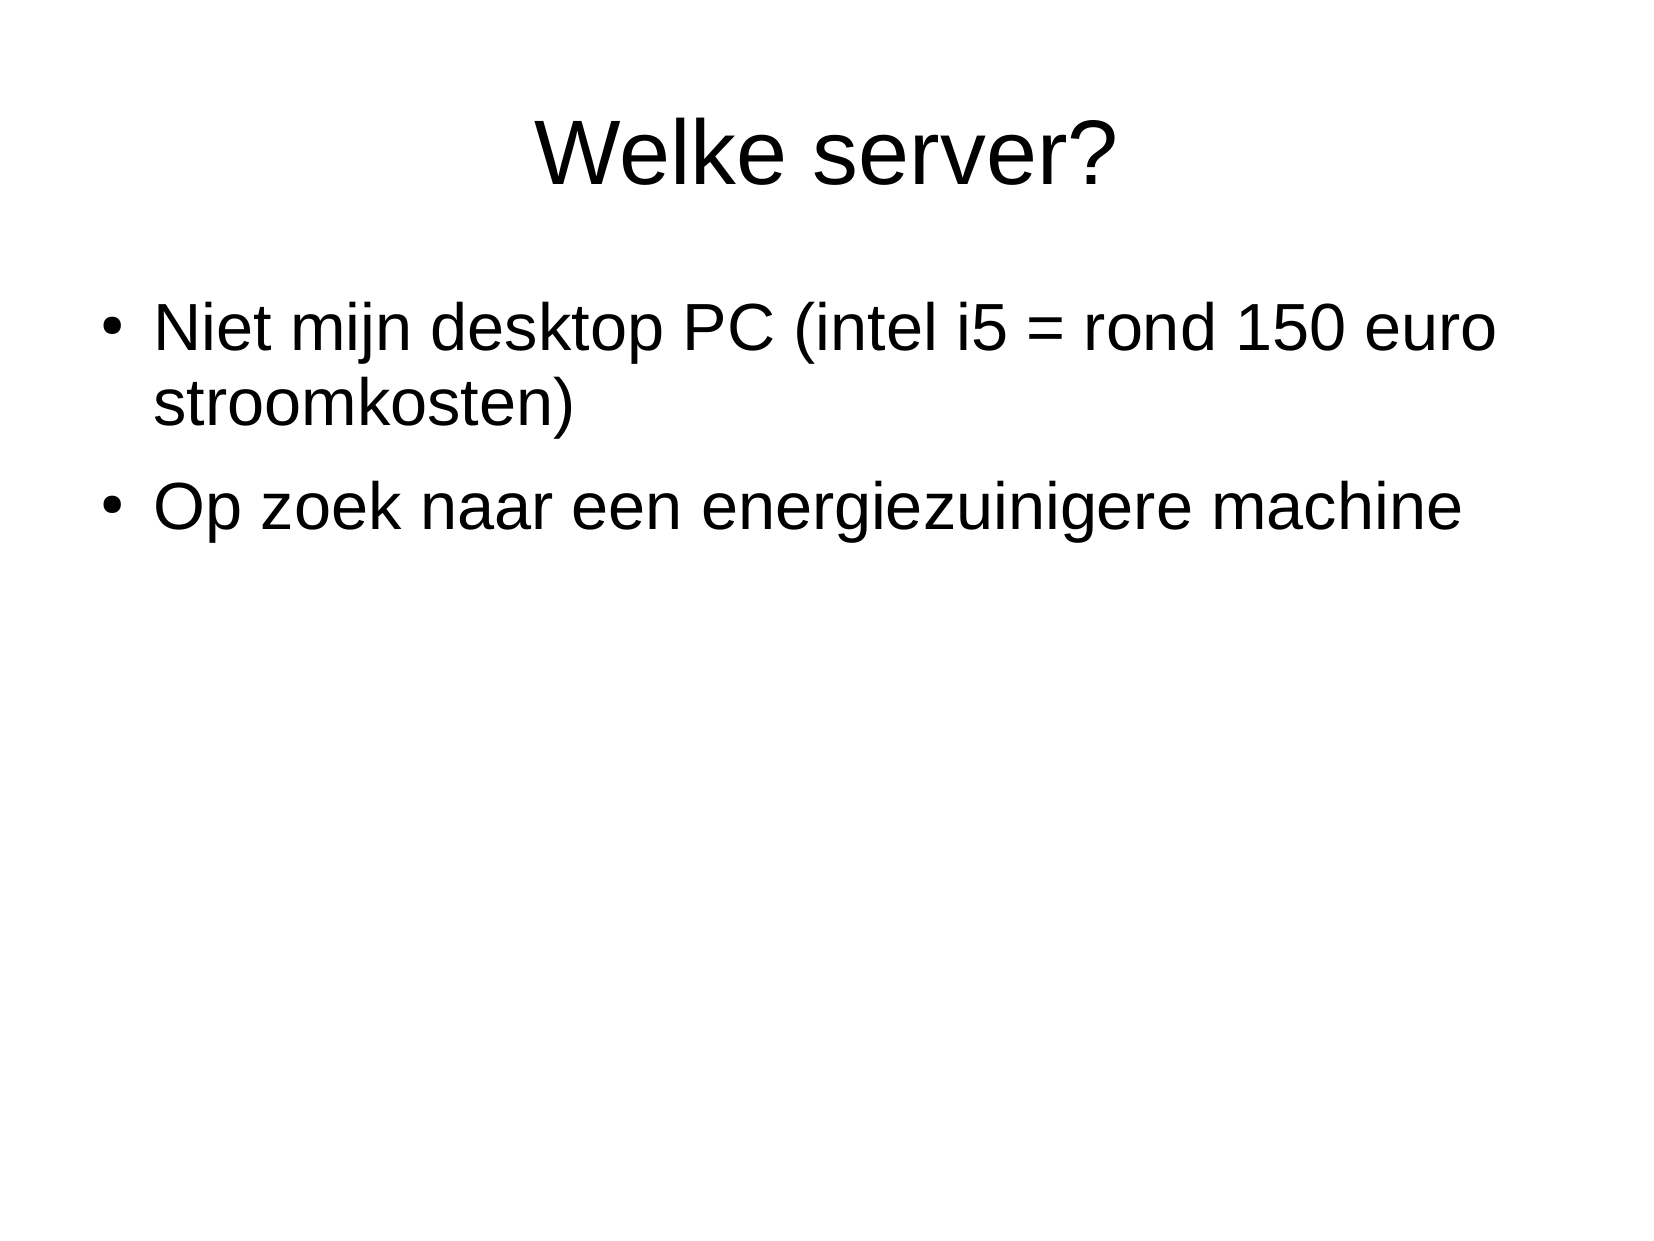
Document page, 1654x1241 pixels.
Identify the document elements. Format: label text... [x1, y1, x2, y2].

title Welke server? [82, 49, 1571, 257]
list Niet mijn desktop PC (intel i5 = rond 150 euro stroomkosten) Op zoek naar een energiezuinigere machine [82, 290, 1571, 1010]
